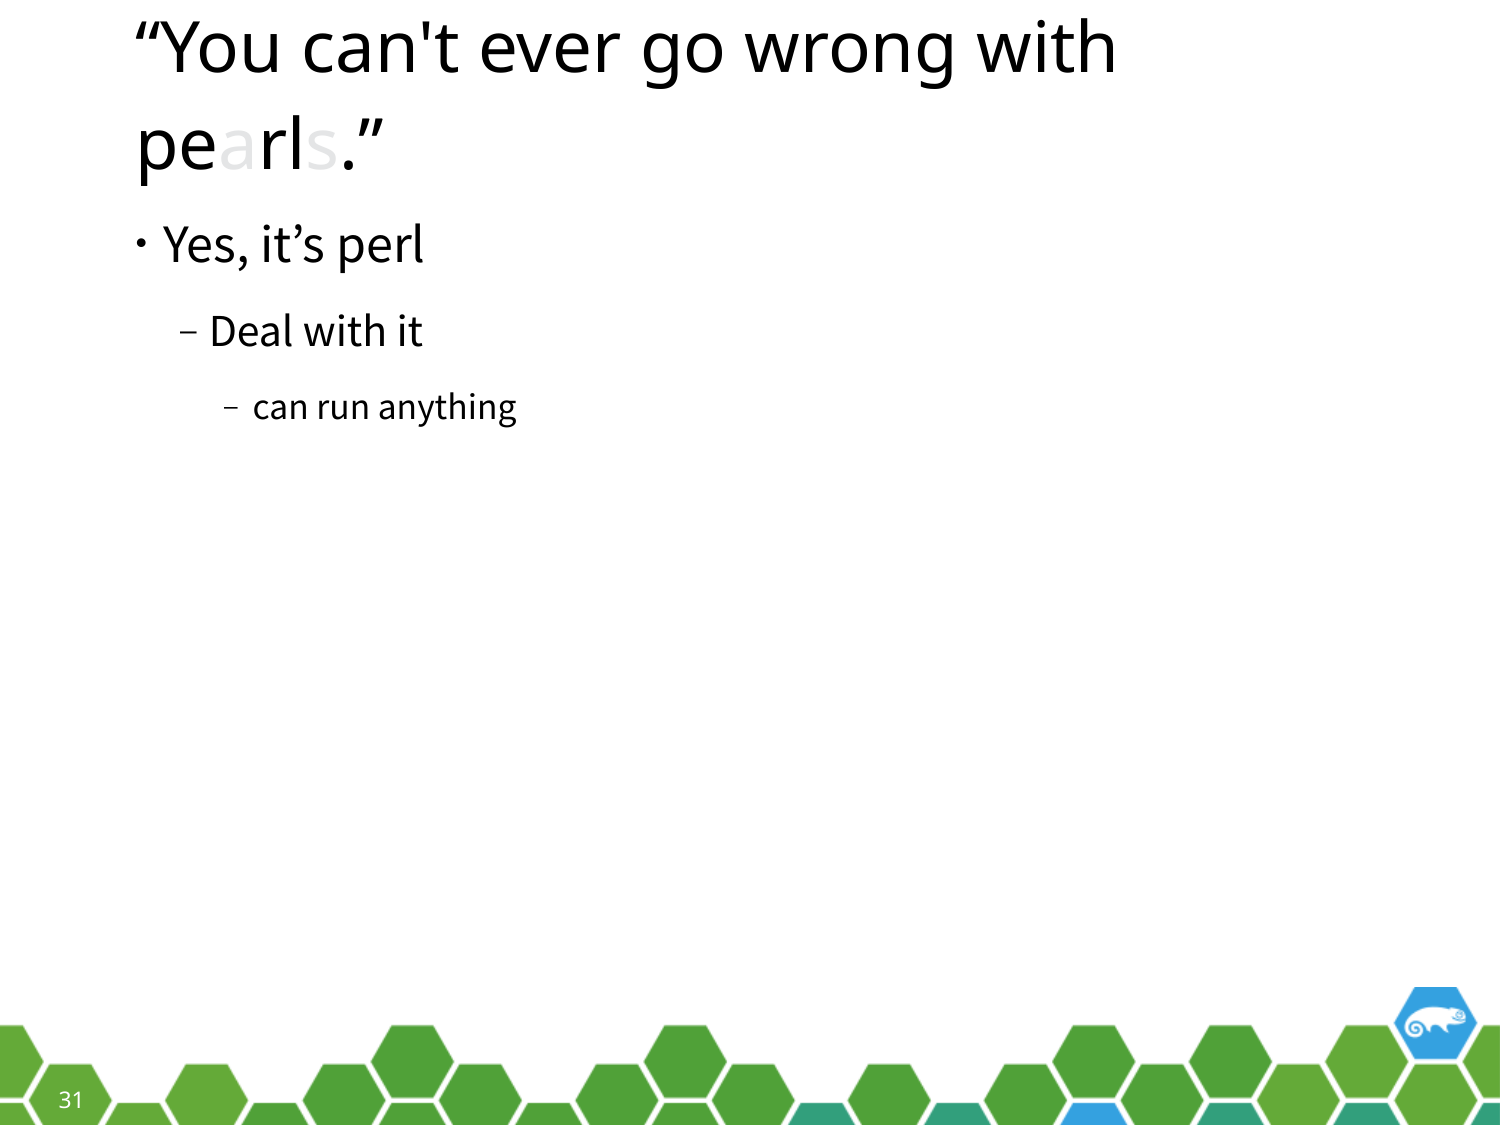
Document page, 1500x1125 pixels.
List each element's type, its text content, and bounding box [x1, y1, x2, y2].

list Yes, it’s perl Deal with it can run anything [135, 208, 1372, 862]
title “You can't ever go wrong with pearls.” [135, 12, 1372, 175]
picture [0, 987, 1500, 1125]
